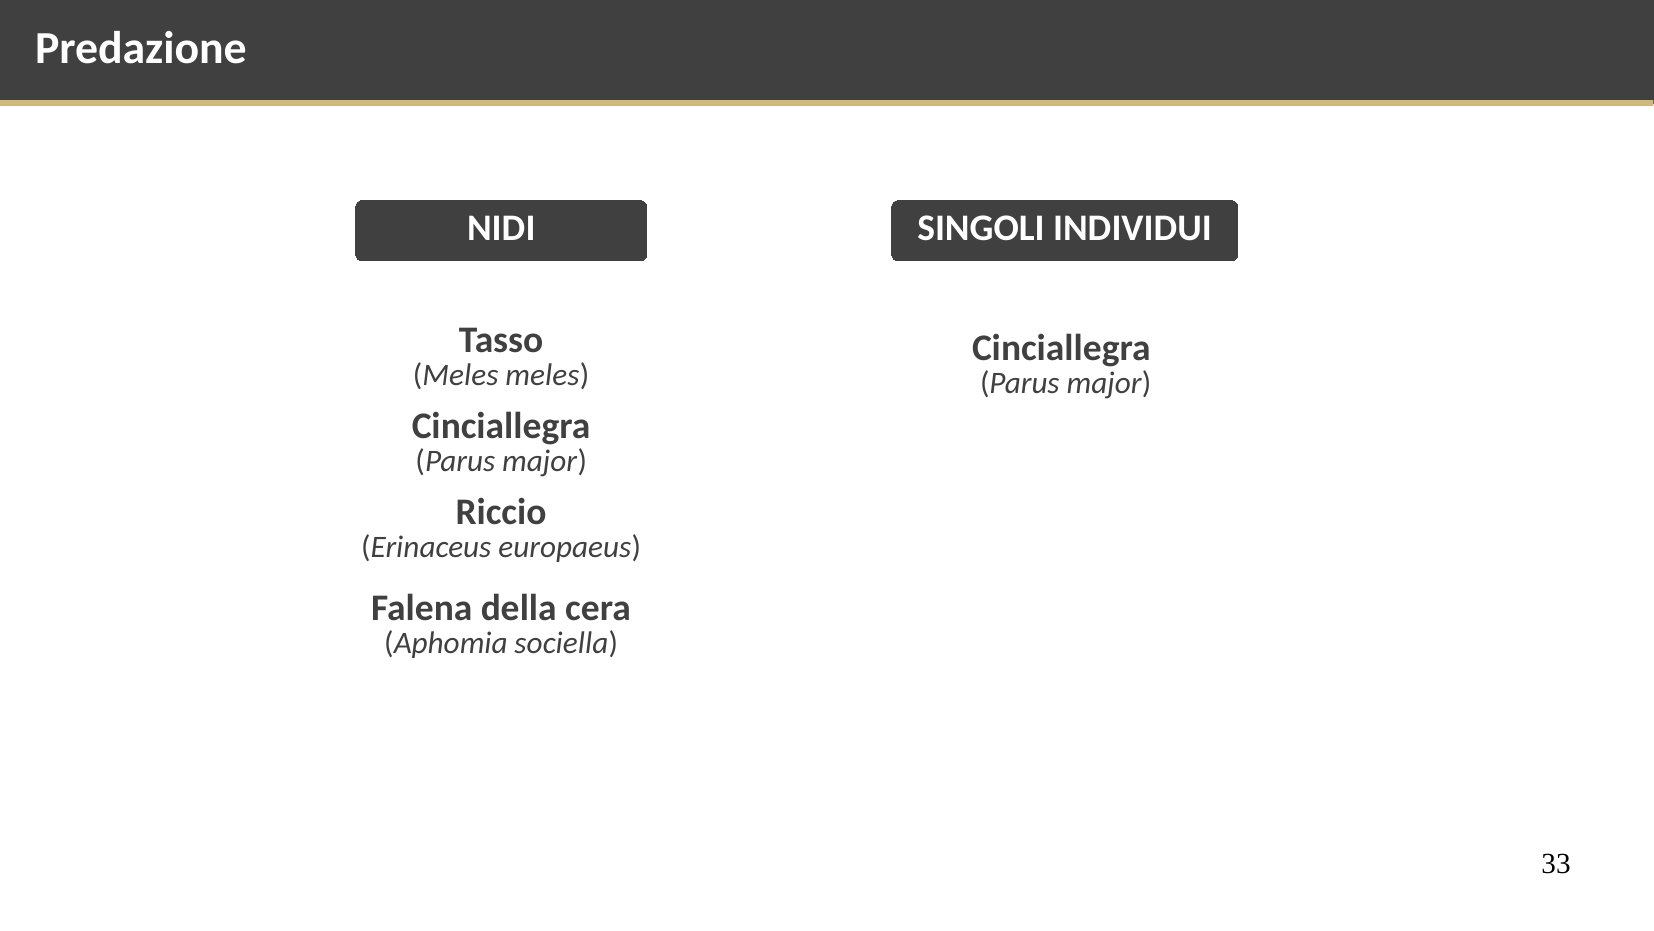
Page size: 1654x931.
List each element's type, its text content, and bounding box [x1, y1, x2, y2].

text_box Predazione [0, 0, 1654, 100]
text_box NIDI [355, 200, 647, 261]
text_box Tasso (Meles meles) Cinciallegra (Parus major) Riccio (Erinaceus europaeus) Falena della cera (Aphomia sociella) [344, 317, 658, 669]
text_box Cinciallegra (Parus major) [933, 324, 1198, 572]
text_box SINGOLI INDIVIDUI [891, 200, 1238, 261]
